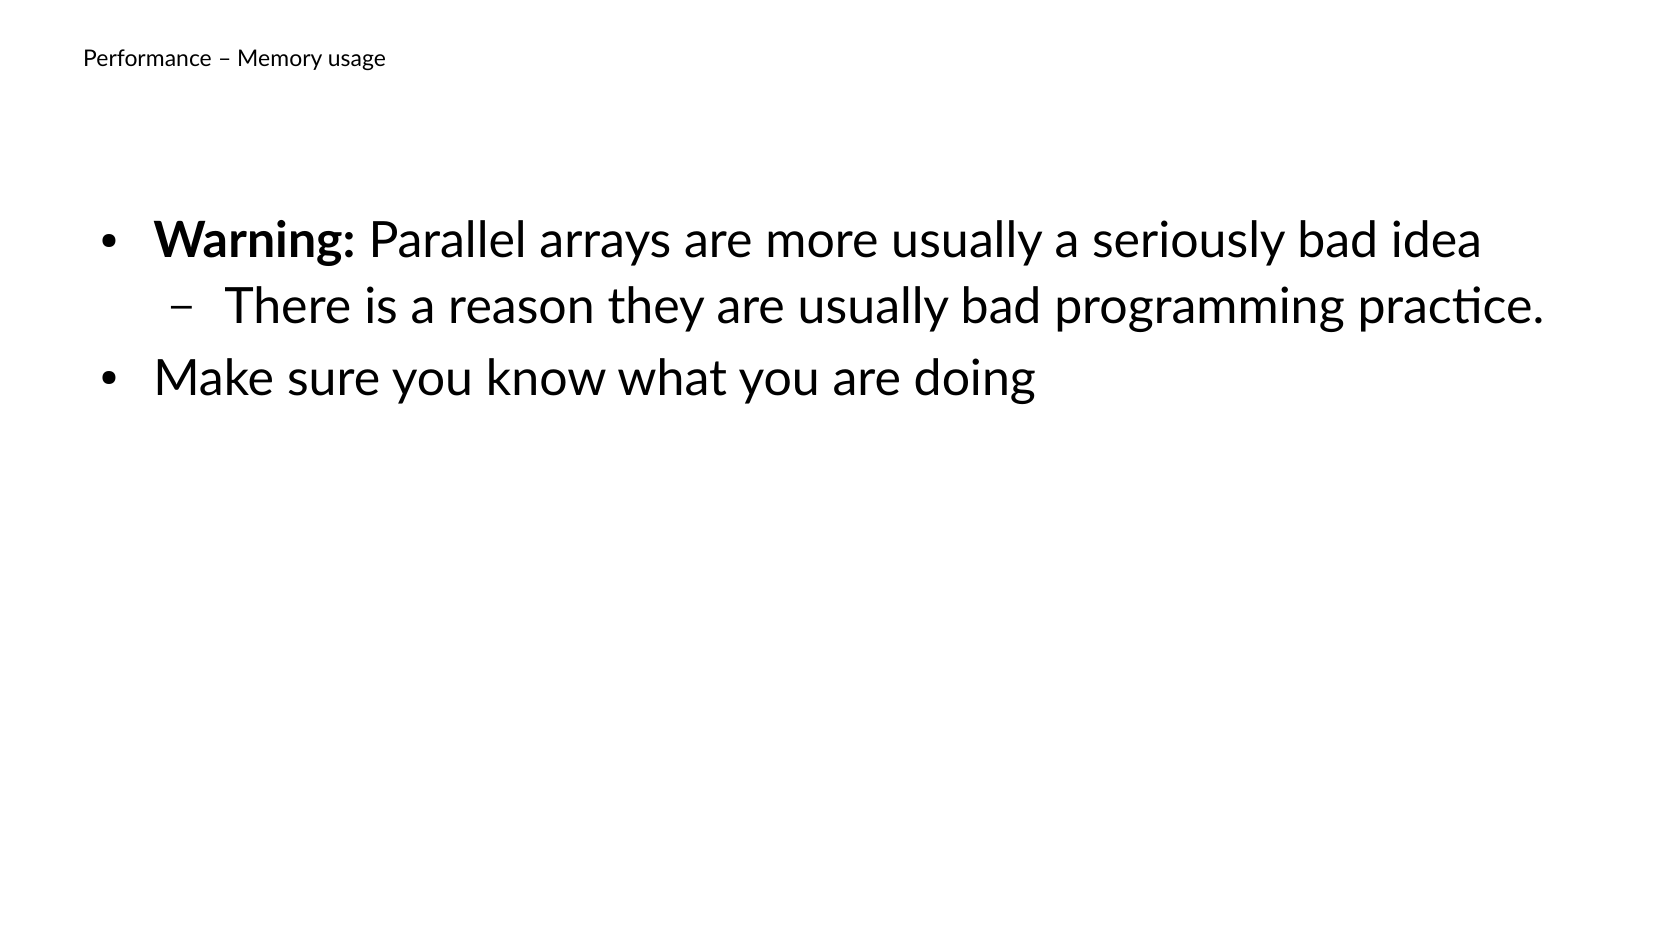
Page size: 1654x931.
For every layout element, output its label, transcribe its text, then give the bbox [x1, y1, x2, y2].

title Performance – Memory usage [83, 0, 1571, 119]
list Warning: Parallel arrays are more usually a seriously bad idea There is a reason they are usually bad programming practice. Make sure you know what you are doing [82, 217, 1571, 839]
